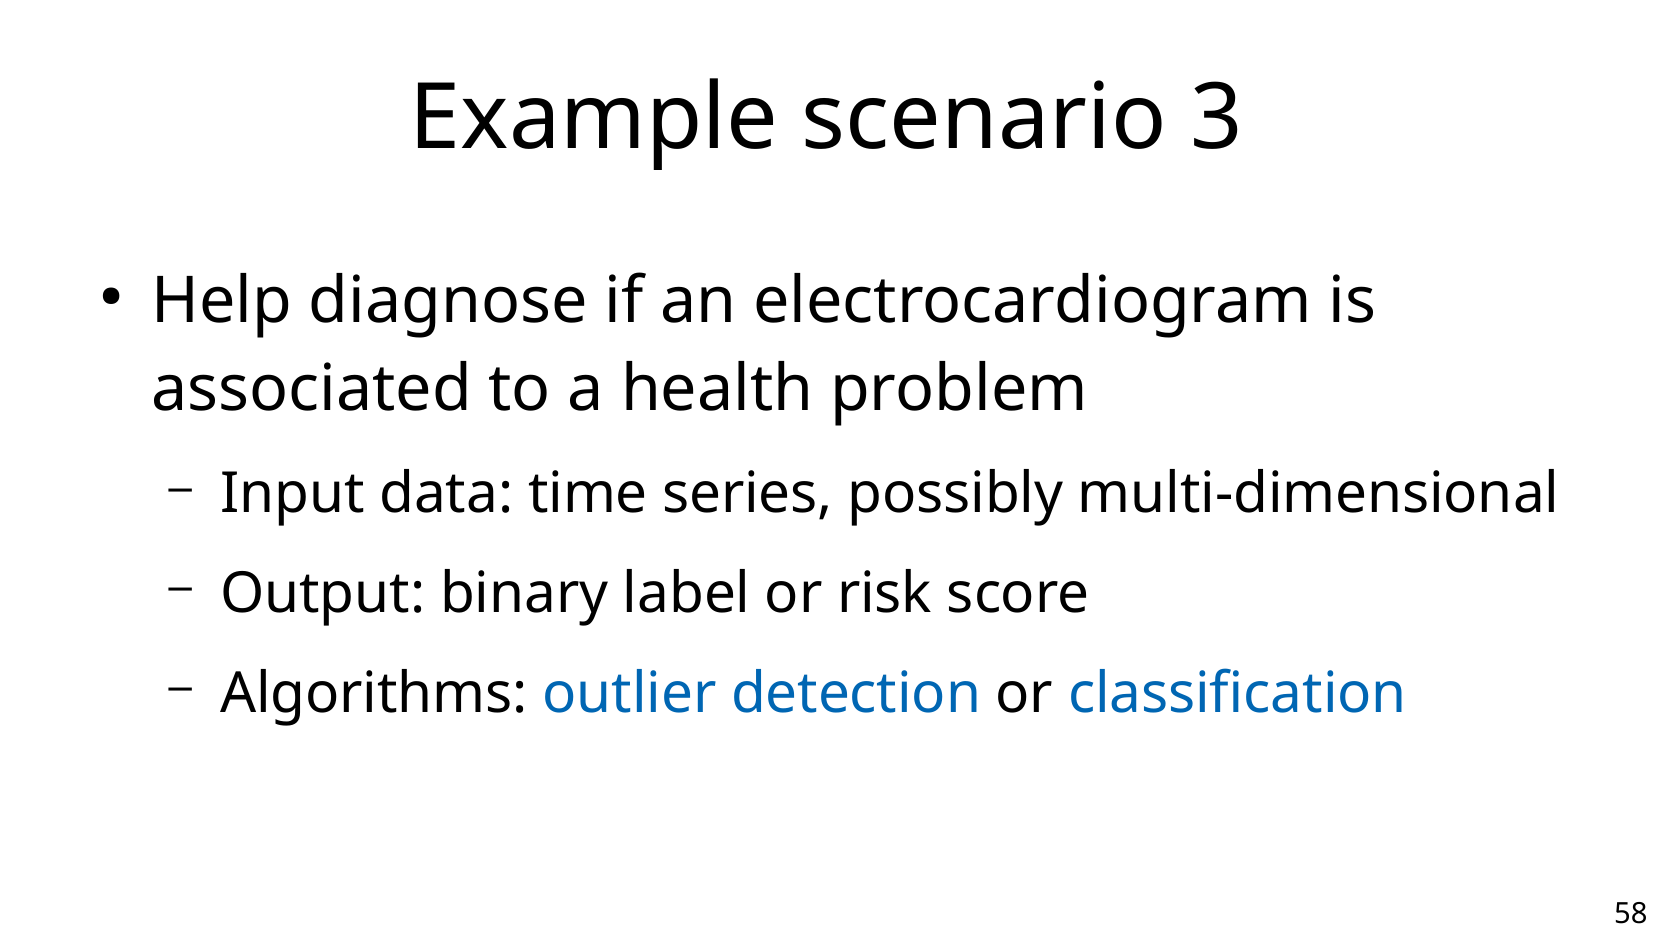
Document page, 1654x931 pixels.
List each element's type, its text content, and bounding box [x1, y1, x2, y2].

list Help diagnose if an electrocardiogram is associated to a health problem Input data: time series, possibly multi-dimensional Output: binary label or risk score Algorithms: outlier detection or classification [82, 253, 1571, 793]
title Example scenario 3 [82, 1, 1571, 226]
